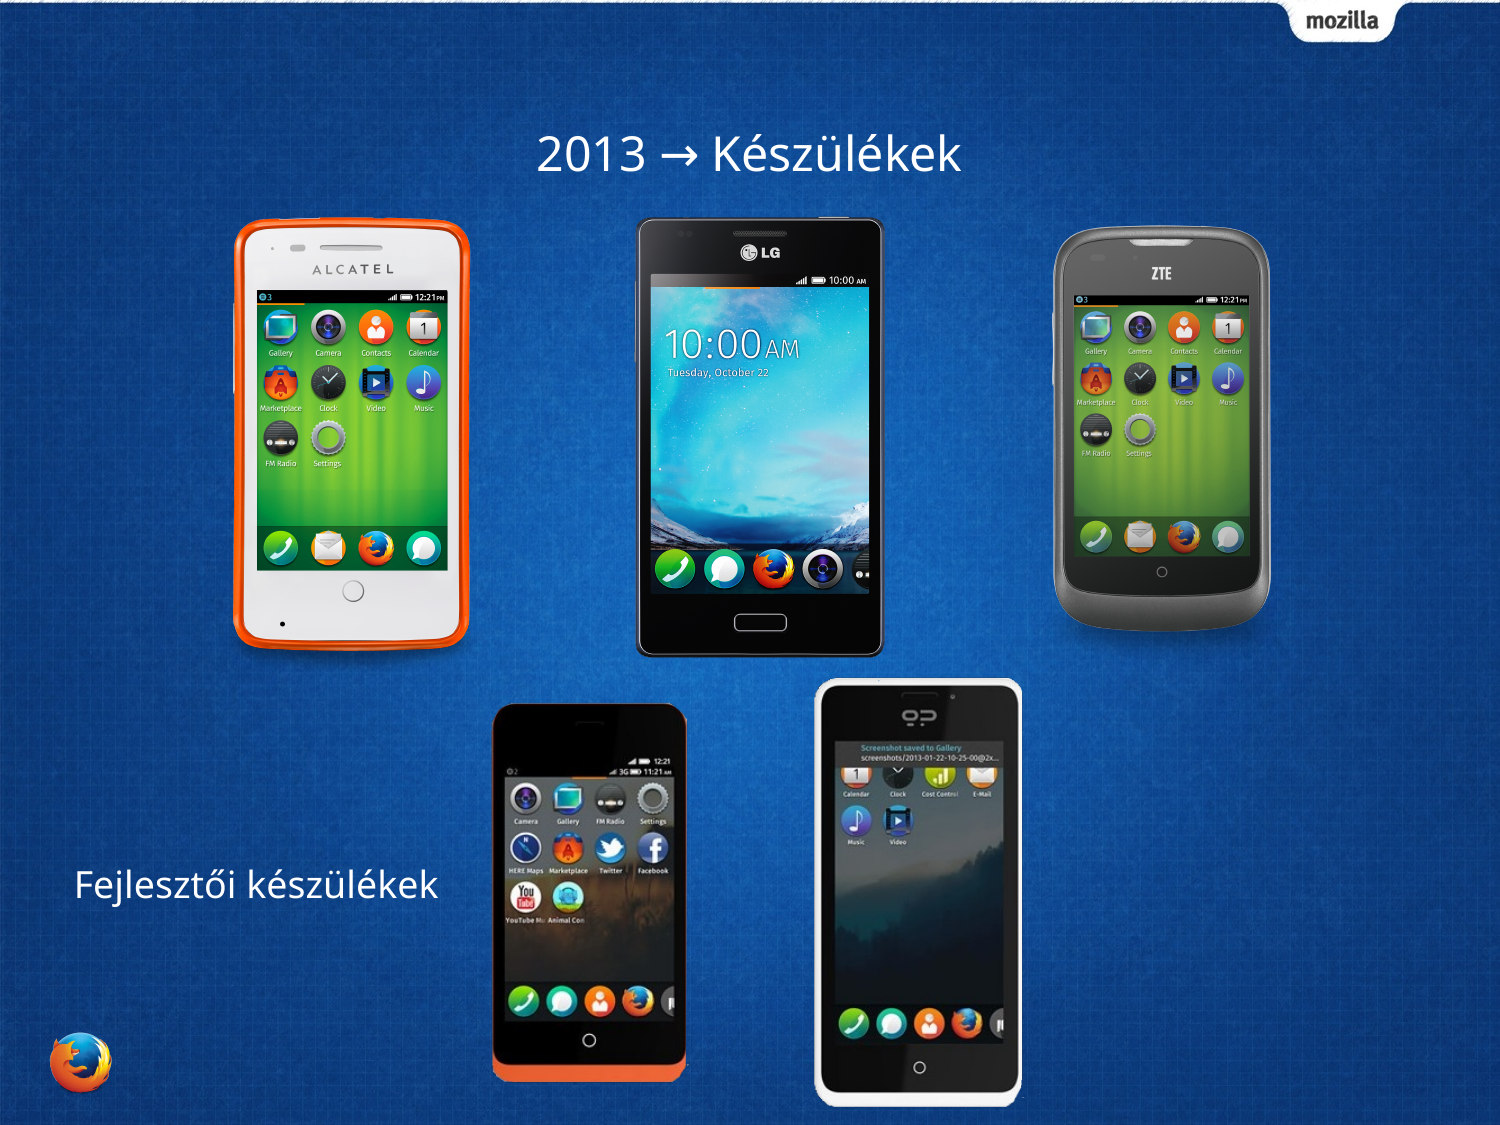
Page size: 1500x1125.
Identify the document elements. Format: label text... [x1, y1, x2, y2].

picture [0, 0, 1500, 1125]
text_box Fejlesztői készülékek [59, 851, 485, 928]
title 2013 → Készülékek [75, 45, 1425, 233]
